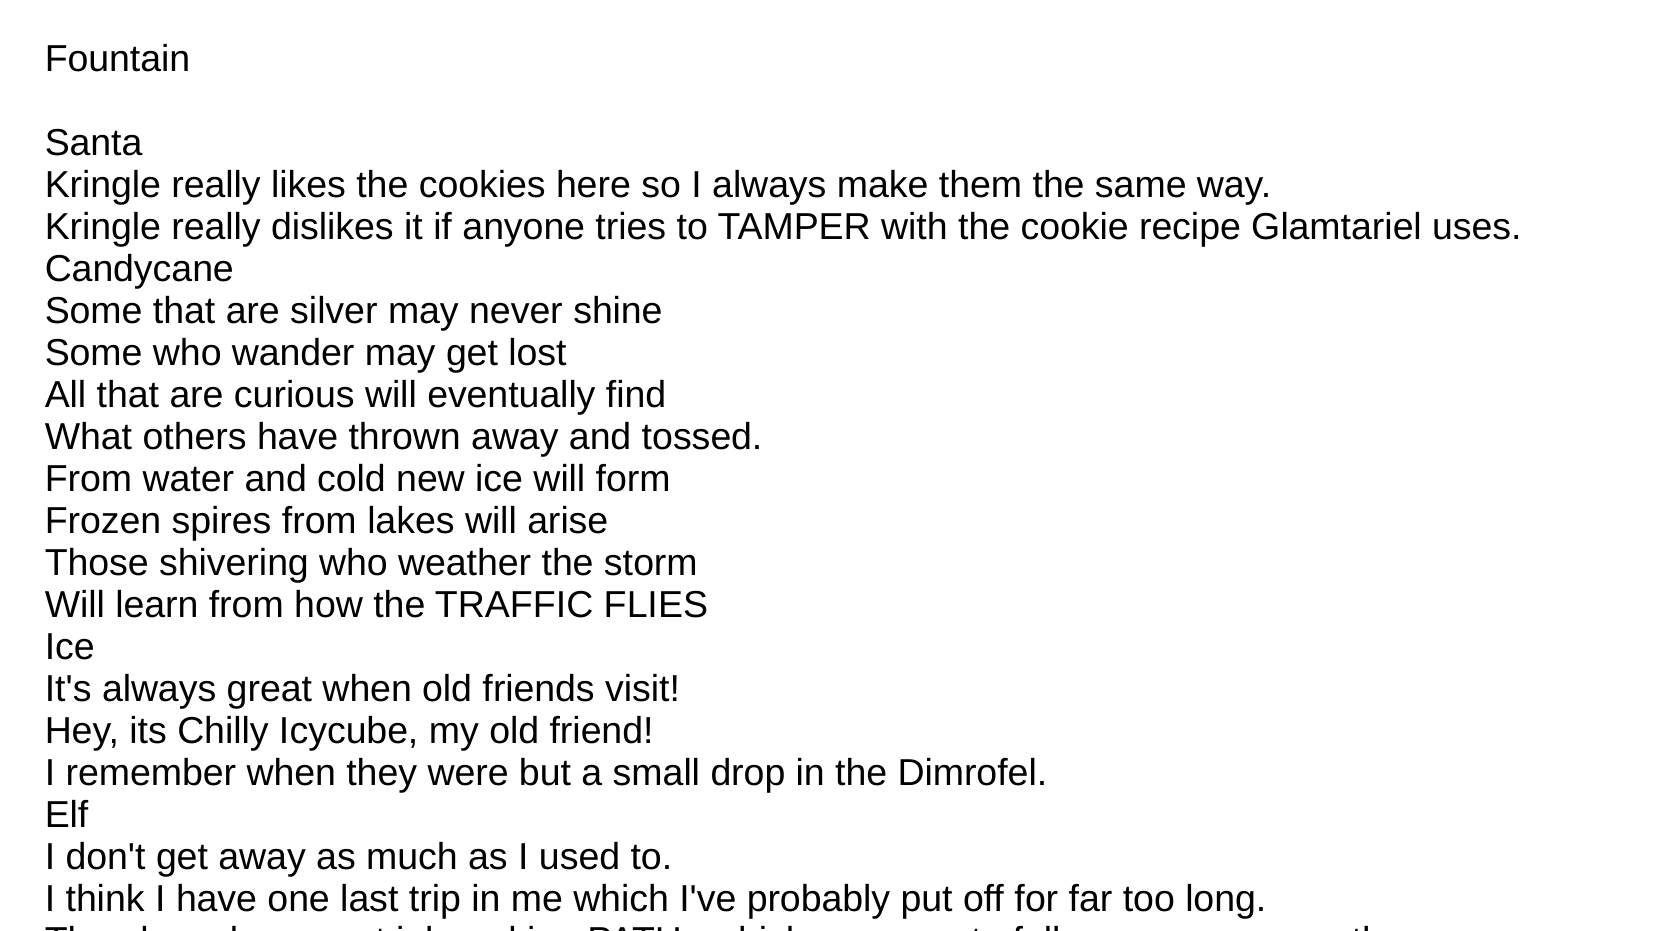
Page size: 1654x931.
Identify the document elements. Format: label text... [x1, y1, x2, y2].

text_box Fountain Santa Kringle really likes the cookies here so I always make them the same way. Kringle really dislikes it if anyone tries to TAMPER with the cookie recipe Glamtariel uses. Candycane Some that are silver may never shine Some who wander may get lost All that are curious will eventually find What others have thrown away and tossed. From water and cold new ice will form Frozen spires from lakes will arise Those shivering who weather the storm Will learn from how the TRAFFIC FLIES Ice It's always great when old friends visit! Hey, its Chilly Icycube, my old friend! I remember when they were but a small drop in the Dimrofel. Elf I don't get away as much as I used to. I think I have one last trip in me which I've probably put off for far too long. The elves do a great job making PATHs which are easy to follow once you see them. [30, 30, 1538, 931]
